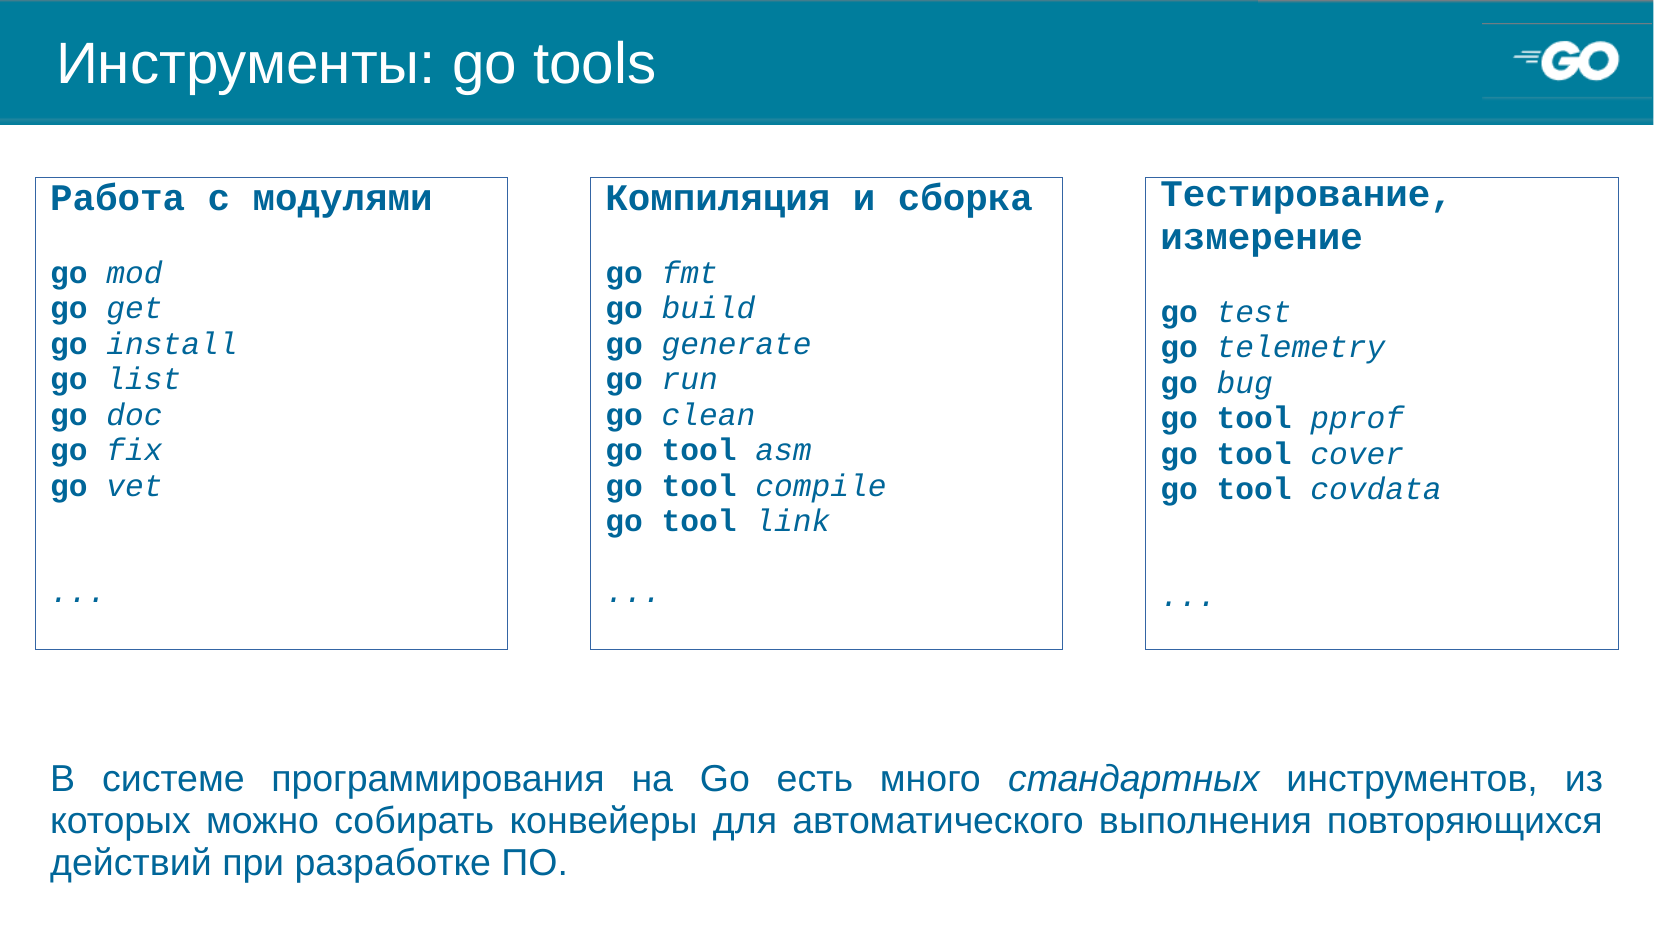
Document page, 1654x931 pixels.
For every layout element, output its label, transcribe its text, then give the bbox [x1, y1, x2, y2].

text_box В системе программирования на Go есть много стандартных инструментов, из которых можно собирать конвейеры для автоматического выполнения повторяющихся действий при разработке ПО. [35, 750, 1619, 891]
text_box Компиляция и сборка go fmt go build go generate go run go clean go tool asm go tool compile go tool link ... [590, 177, 1063, 650]
text_box Работа с модулями go mod go get go install go list go doc go fix go vet ... [35, 177, 508, 650]
text_box Инструменты: go tools [41, 23, 1495, 104]
picture [1542, 41, 1619, 81]
text_box Тестирование, измерение go test go telemetry go bug go tool pprof go tool cover go tool covdata ... [1145, 177, 1619, 650]
